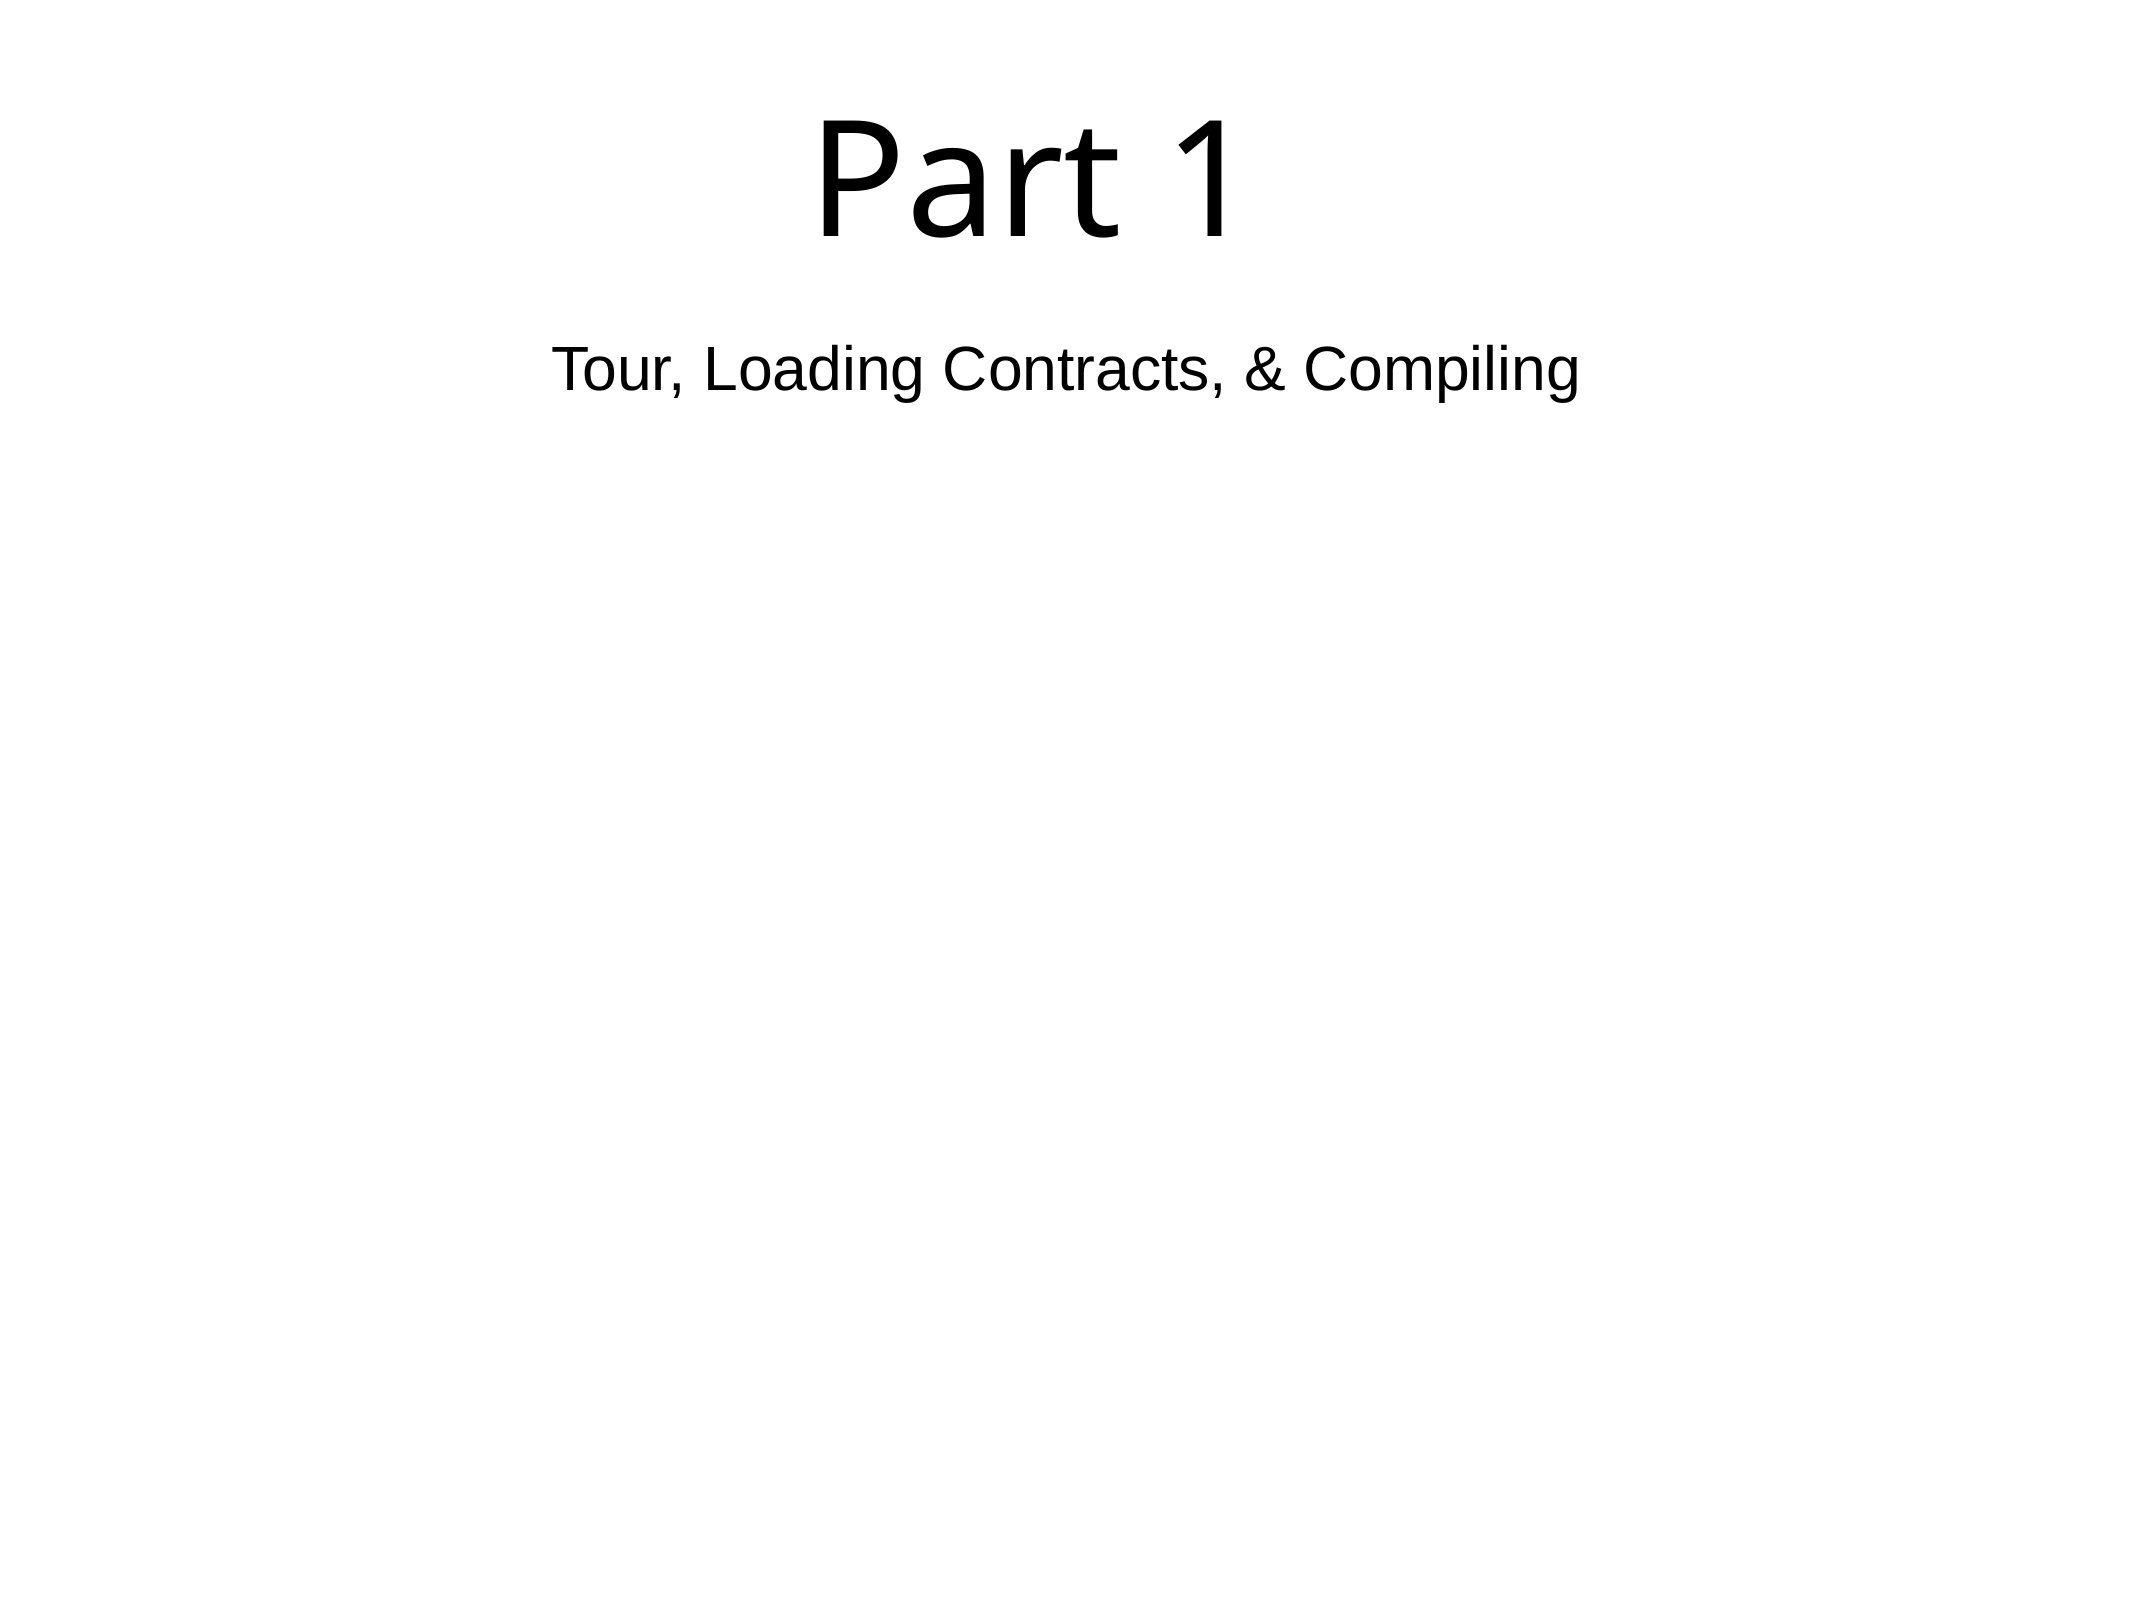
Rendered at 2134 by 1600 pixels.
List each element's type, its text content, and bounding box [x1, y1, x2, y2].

title Part 1 [174, 67, 1892, 301]
subtitle Tour, Loading Contracts, & Compiling [208, 320, 1925, 507]
